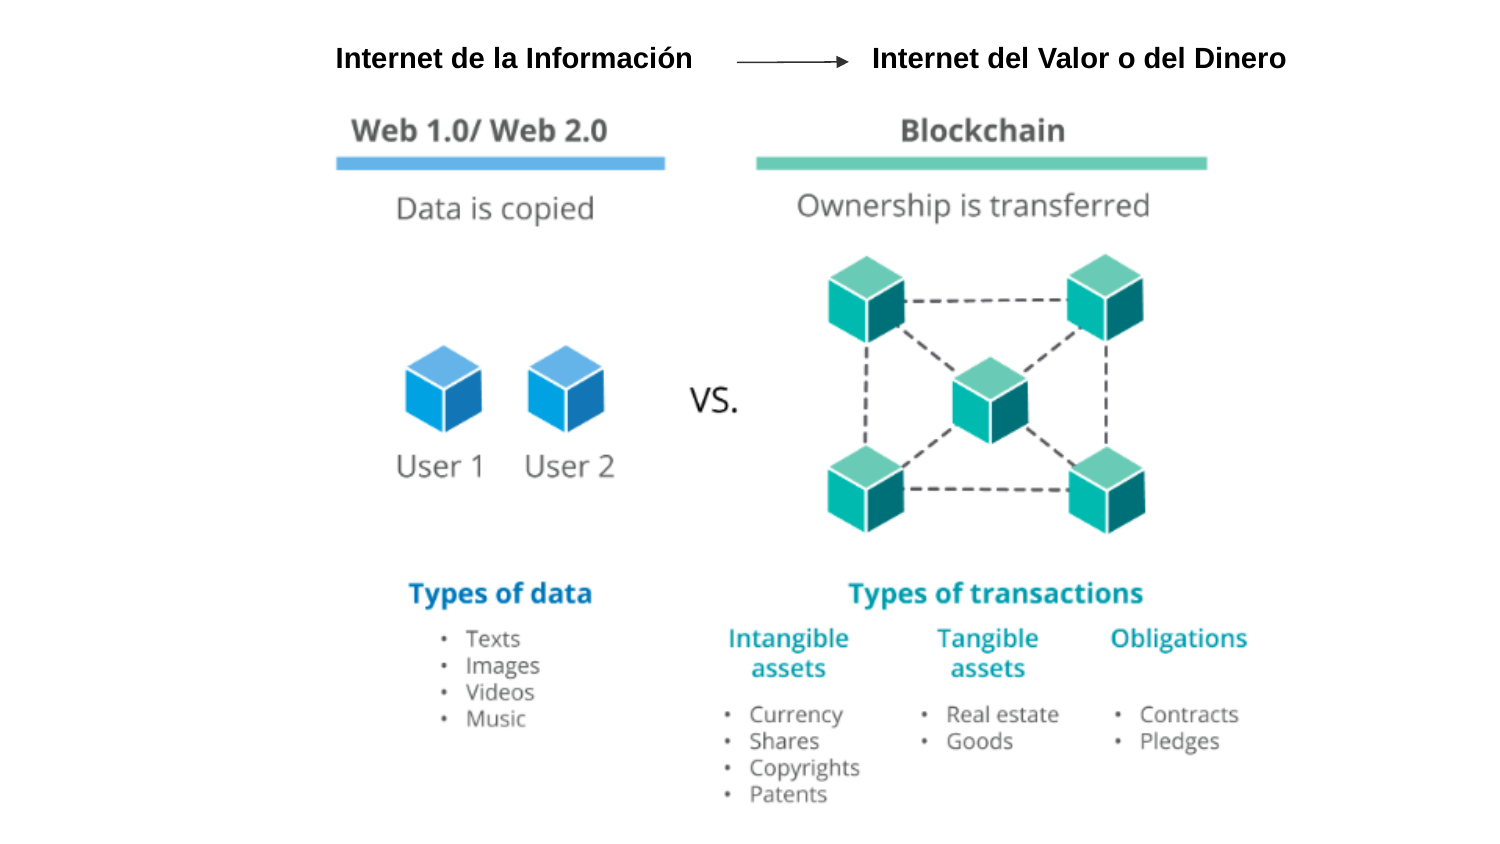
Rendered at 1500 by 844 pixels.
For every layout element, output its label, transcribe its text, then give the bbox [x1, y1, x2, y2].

picture [205, 100, 1327, 818]
text_box Internet del Valor o del Dinero [857, 24, 1314, 101]
text_box Internet de la Información [320, 24, 738, 101]
